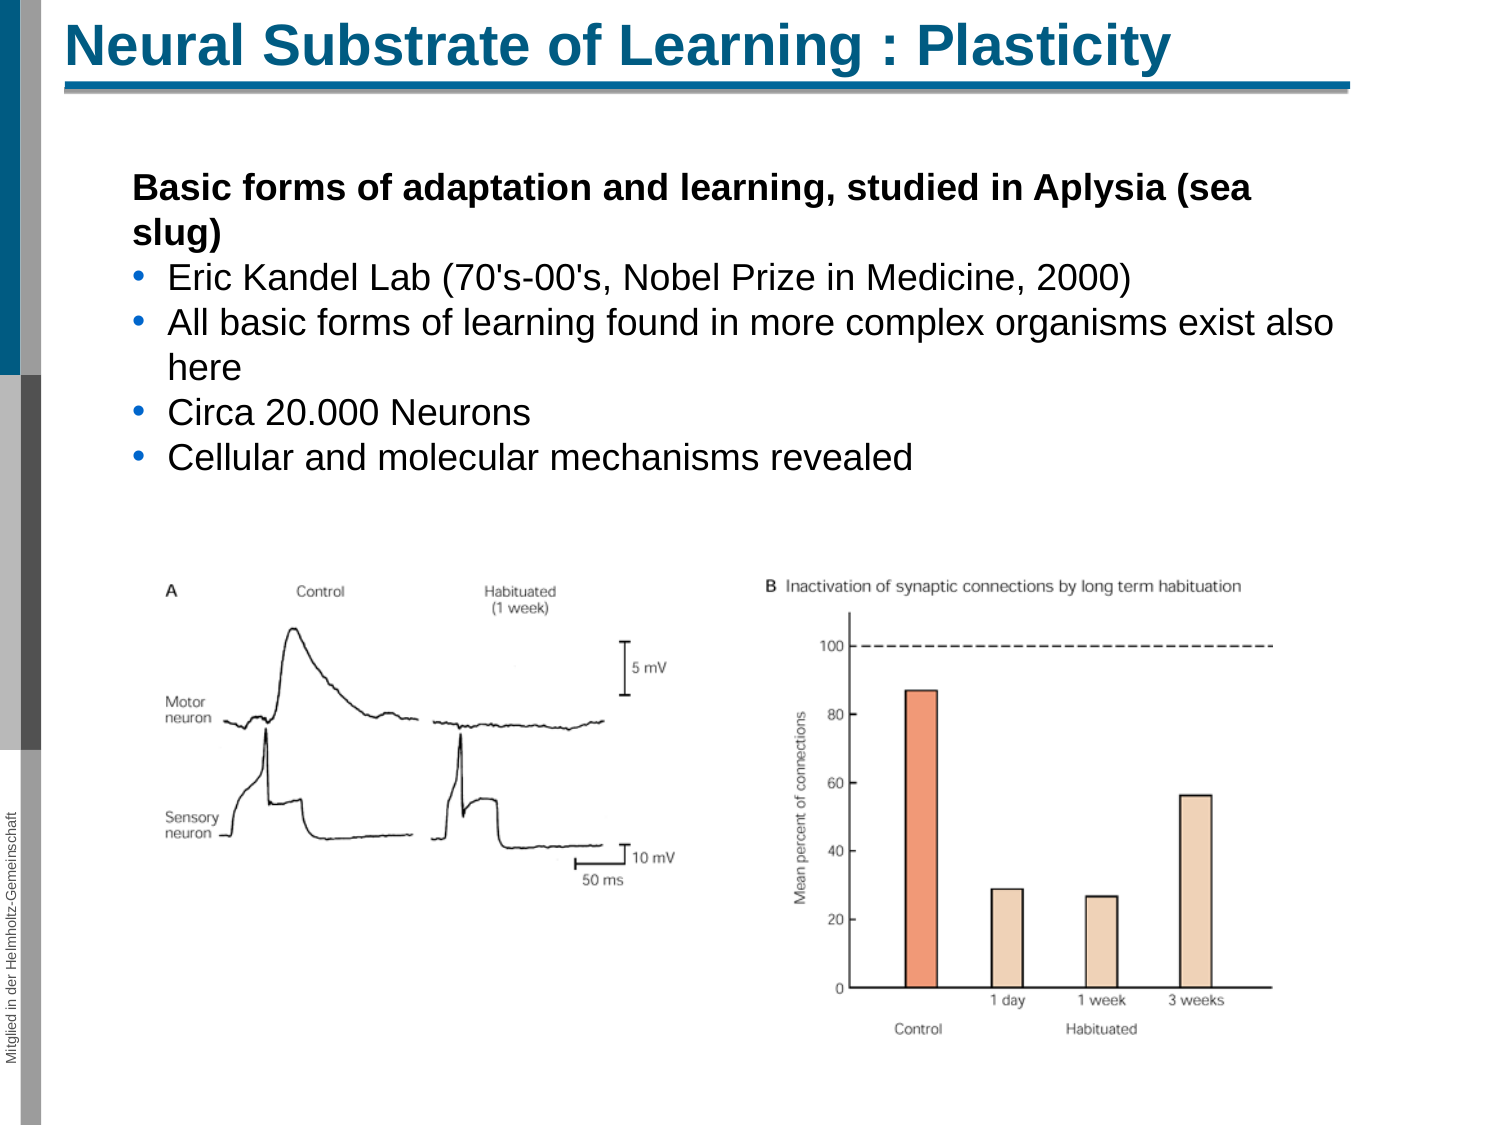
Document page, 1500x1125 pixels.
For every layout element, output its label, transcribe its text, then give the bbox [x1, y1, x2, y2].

picture [165, 584, 676, 892]
text_box Basic forms of adaptation and learning, studied in Aplysia (sea slug) Eric Kandel Lab (70's-00's, Nobel Prize in Medicine, 2000) All basic forms of learning found in more complex organisms exist also here Circa 20.000 Neurons Cellular and molecular mechanisms revealed [117, 155, 1358, 493]
picture [765, 569, 1273, 1036]
text_box Neural Substrate of Learning : Plasticity [64, 7, 1440, 102]
